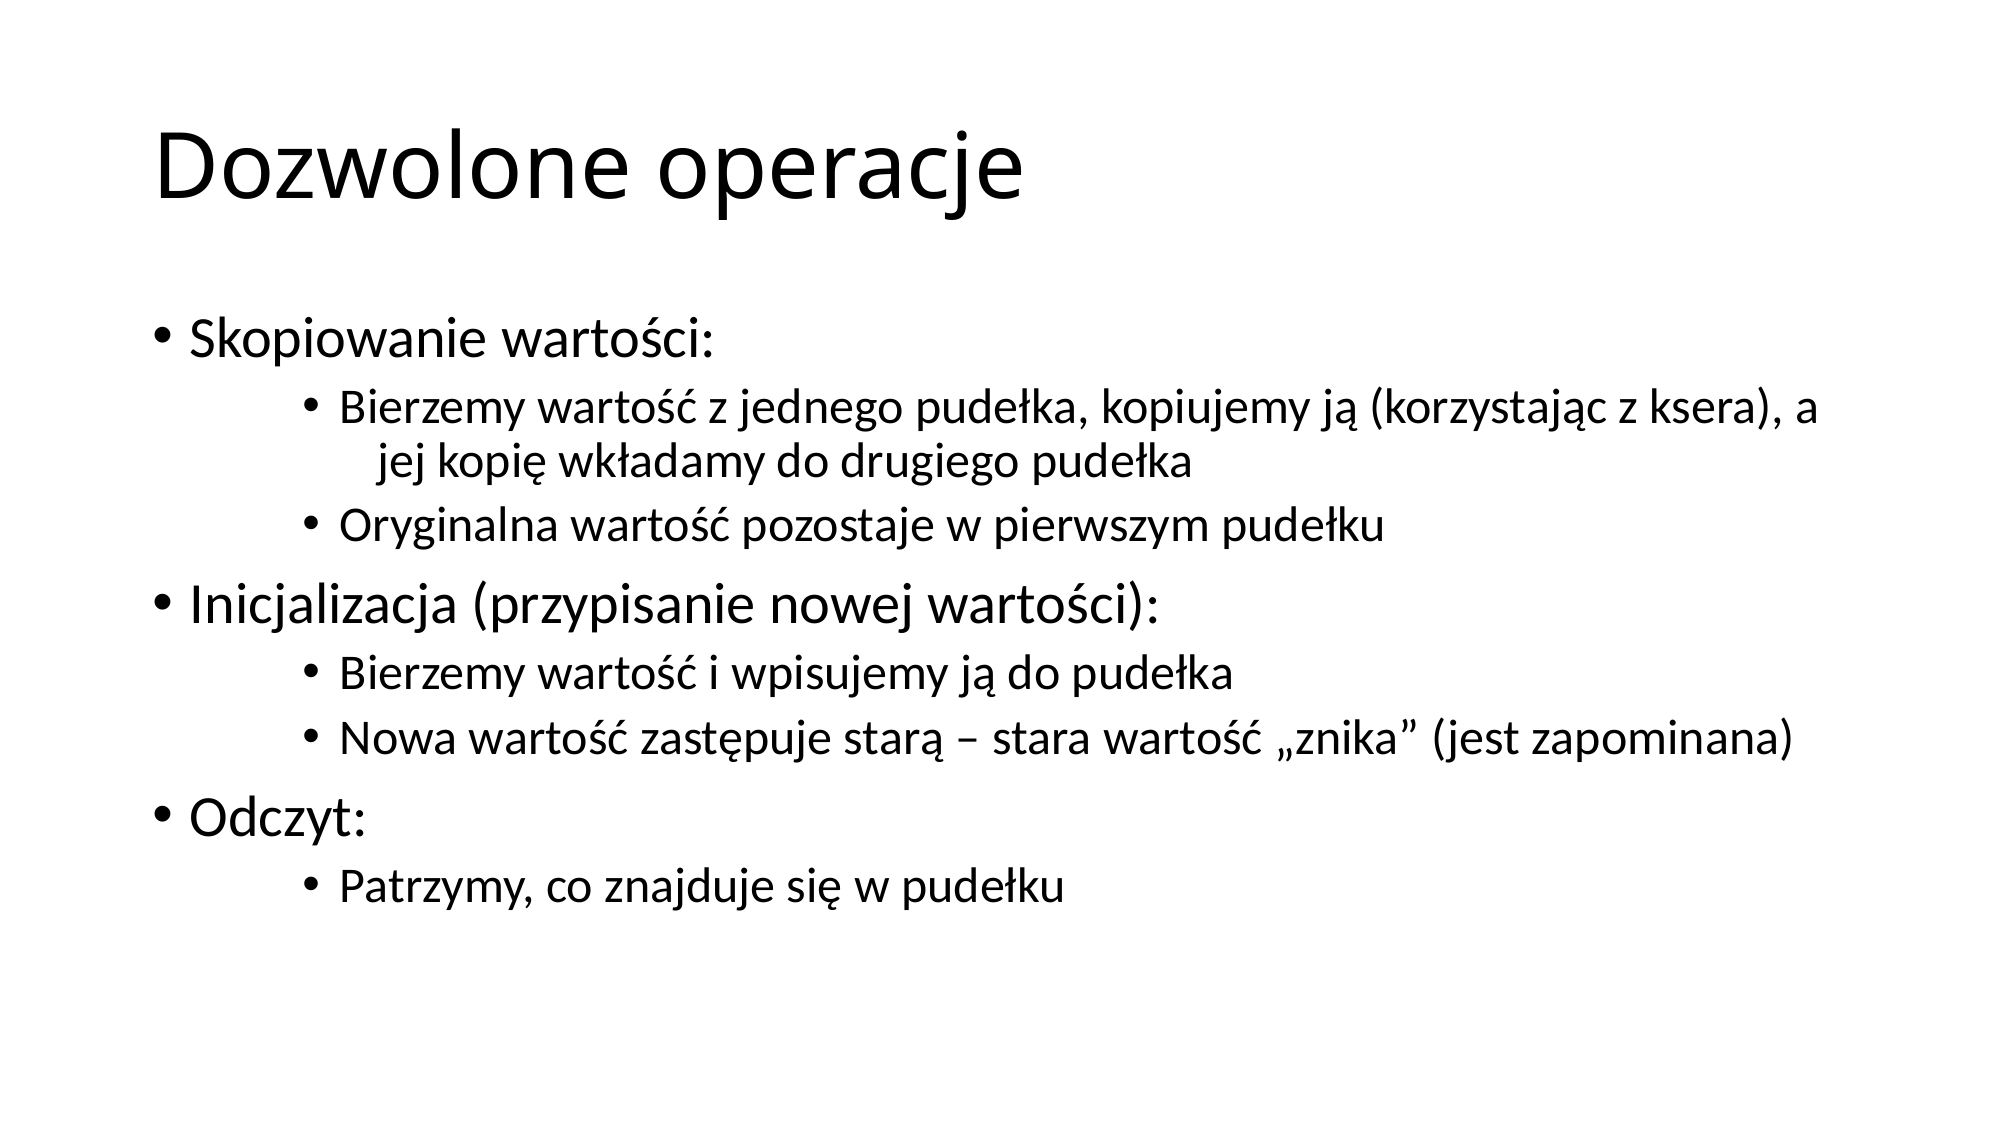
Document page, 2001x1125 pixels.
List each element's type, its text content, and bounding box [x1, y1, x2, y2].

title Dozwolone operacje [137, 59, 1863, 278]
list Skopiowanie wartości: Bierzemy wartość z jednego pudełka, kopiujemy ją (korzystając z ksera), a jej kopię wkładamy do drugiego pudełka Oryginalna wartość pozostaje w pierwszym pudełku Inicjalizacja (przypisanie nowej wartości): Bierzemy wartość i wpisujemy ją do pudełka Nowa wartość zastępuje starą – stara wartość „znika” (jest zapominana) Odczyt: Patrzymy, co znajduje się w pudełku [137, 299, 1863, 1014]
